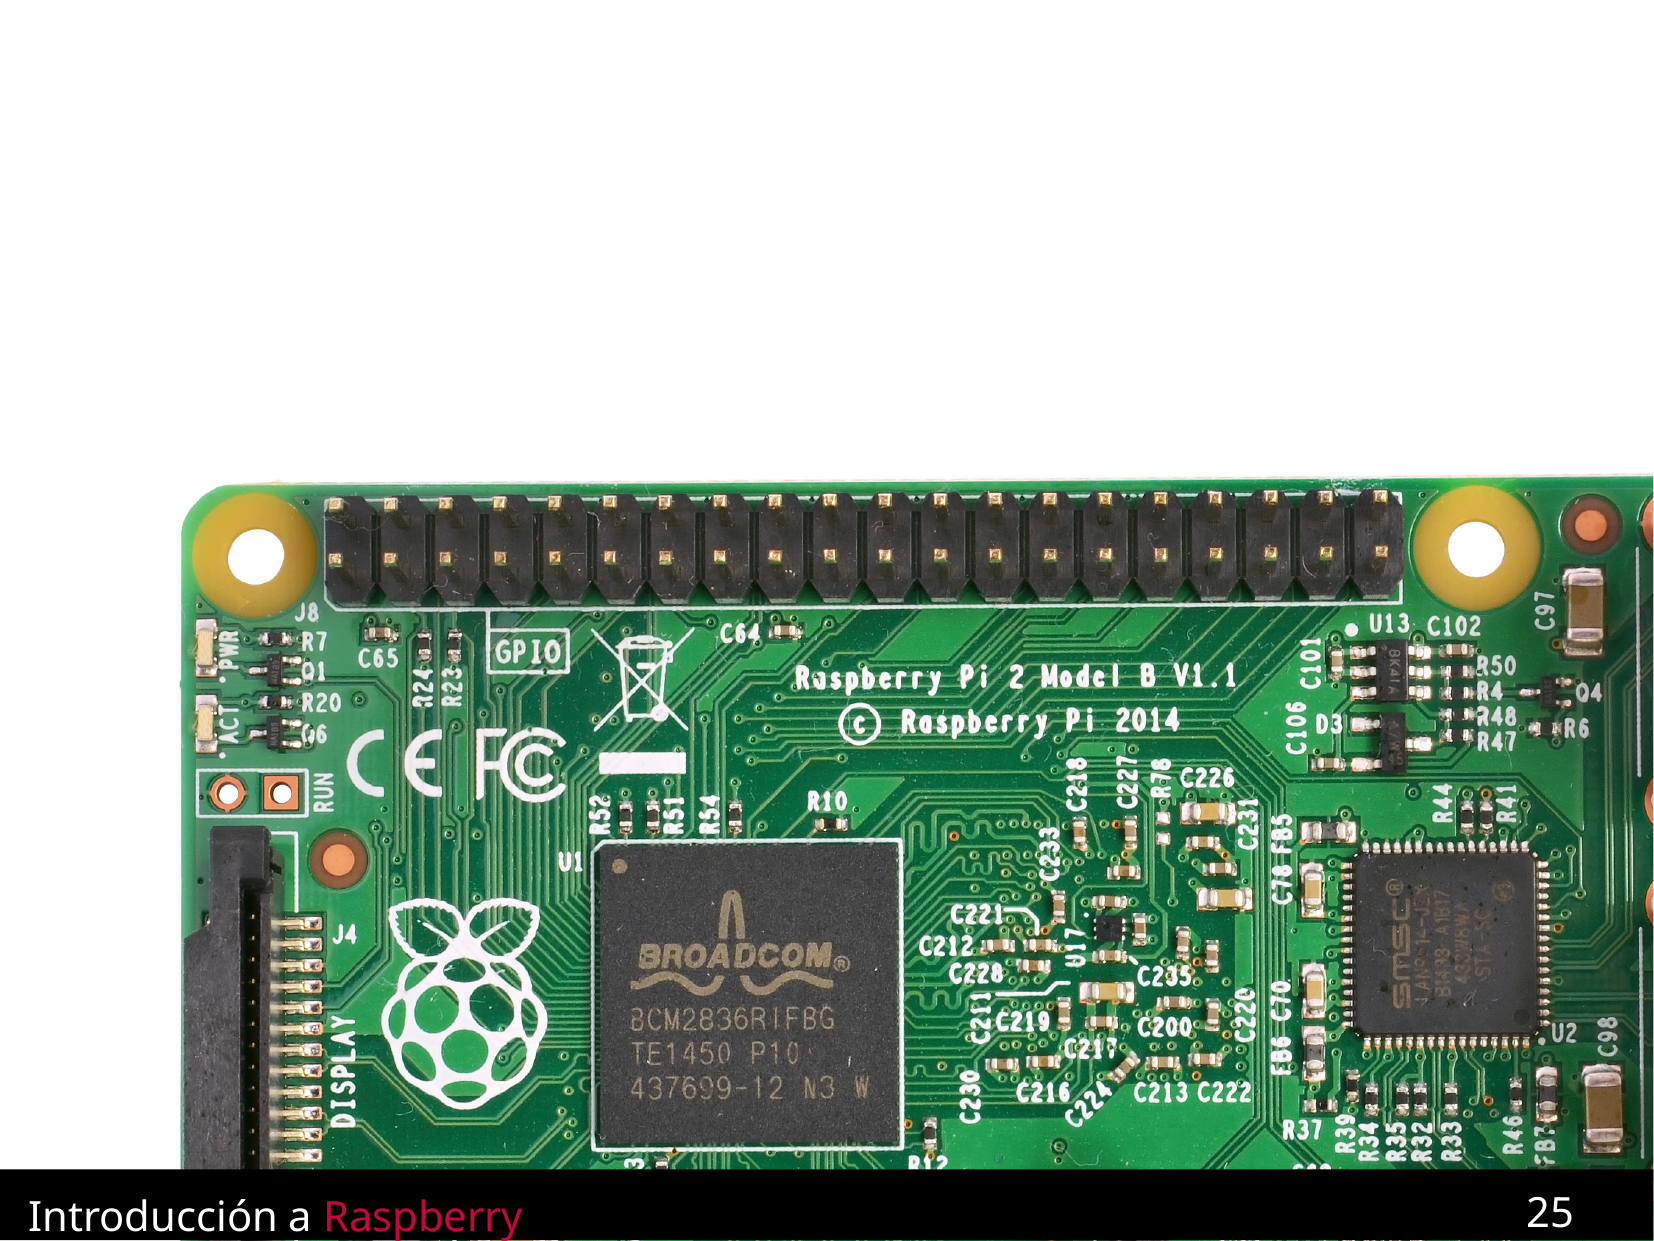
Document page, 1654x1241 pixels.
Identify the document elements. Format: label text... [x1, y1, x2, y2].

picture [139, 436, 1654, 1169]
text_box [0, 0, 1654, 1241]
text_box Introducción a Raspberry Pi [13, 1179, 556, 1241]
text_box <number> [1521, 1175, 1654, 1241]
